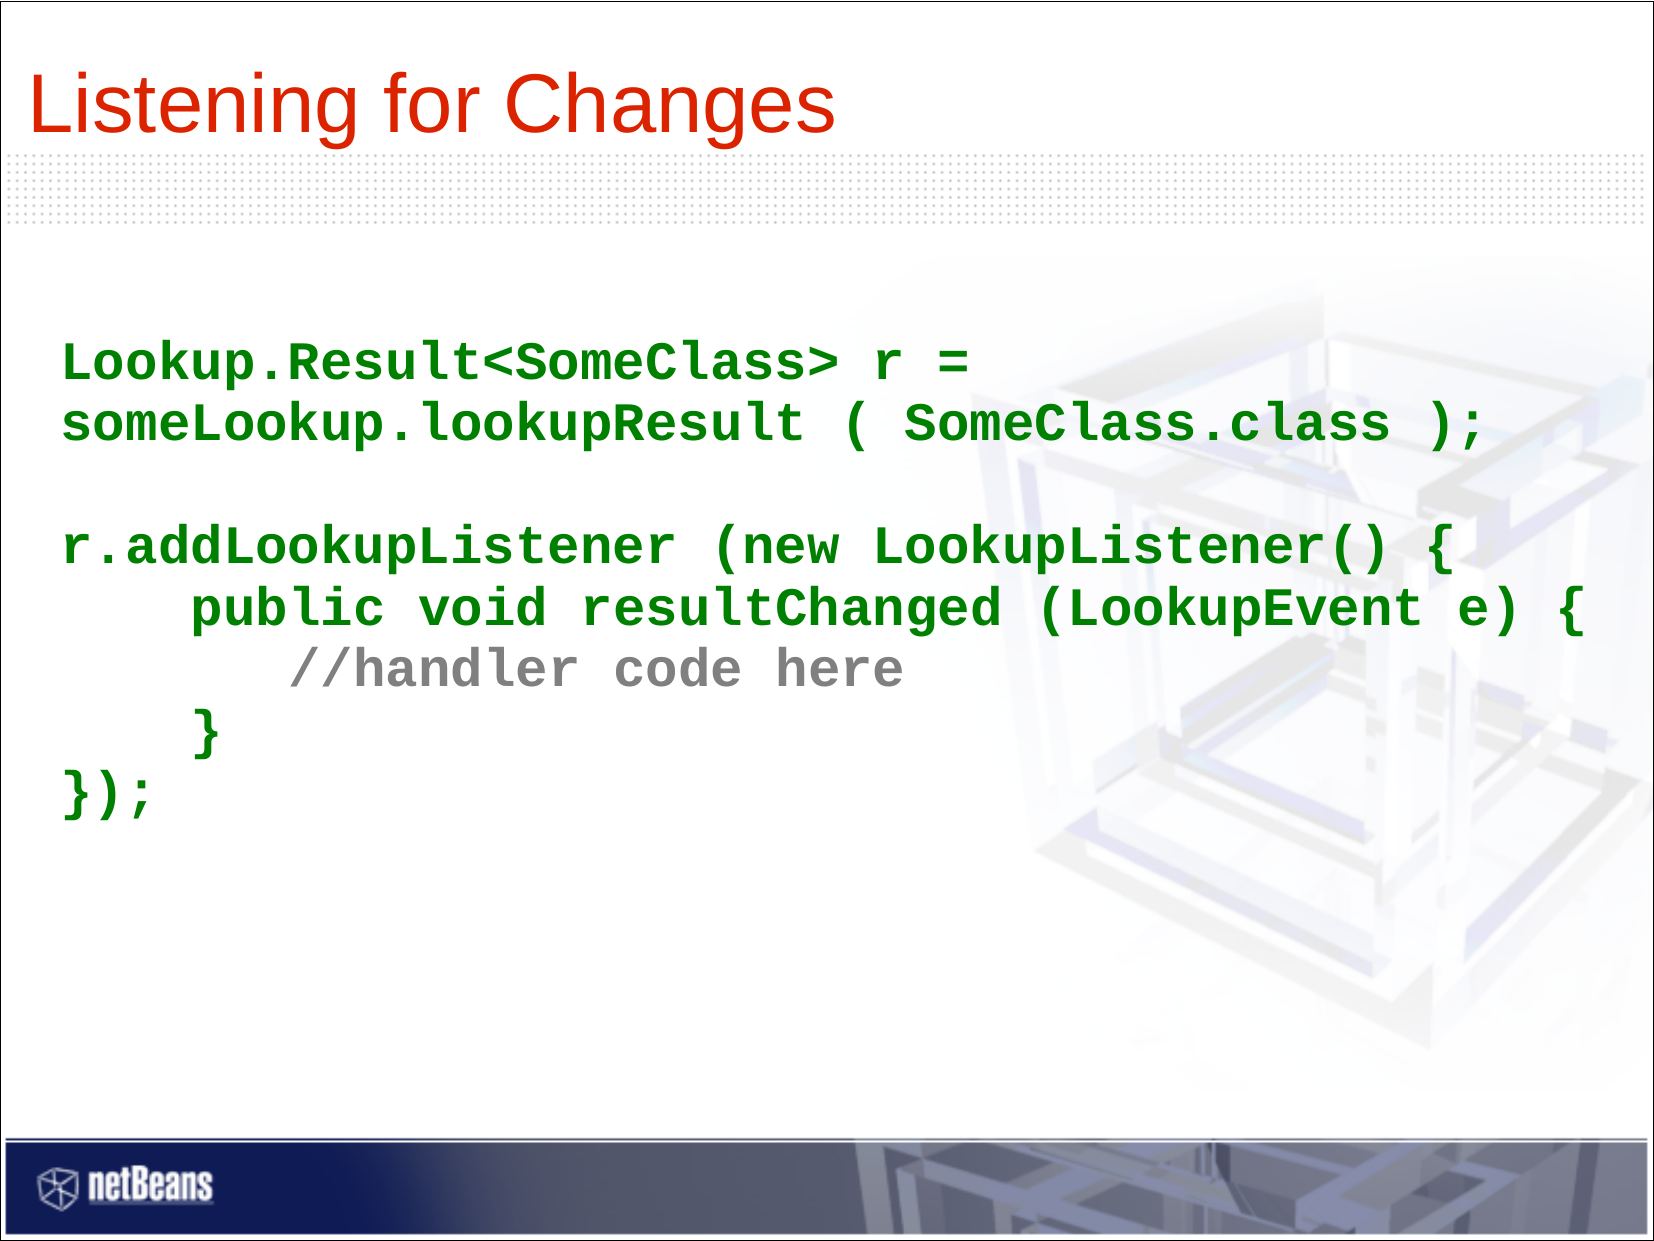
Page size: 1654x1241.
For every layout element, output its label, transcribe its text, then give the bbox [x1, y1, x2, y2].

picture [1, 2, 1653, 1240]
title Listening for Changes [27, 0, 1627, 208]
list Lookup.Result<SomeClass> r = someLookup.lookupResult ( SomeClass.class ); r.addLookupListener (new LookupListener() { public void resultChanged (LookupEvent e) { //handler code here } }); [60, 272, 1623, 1127]
